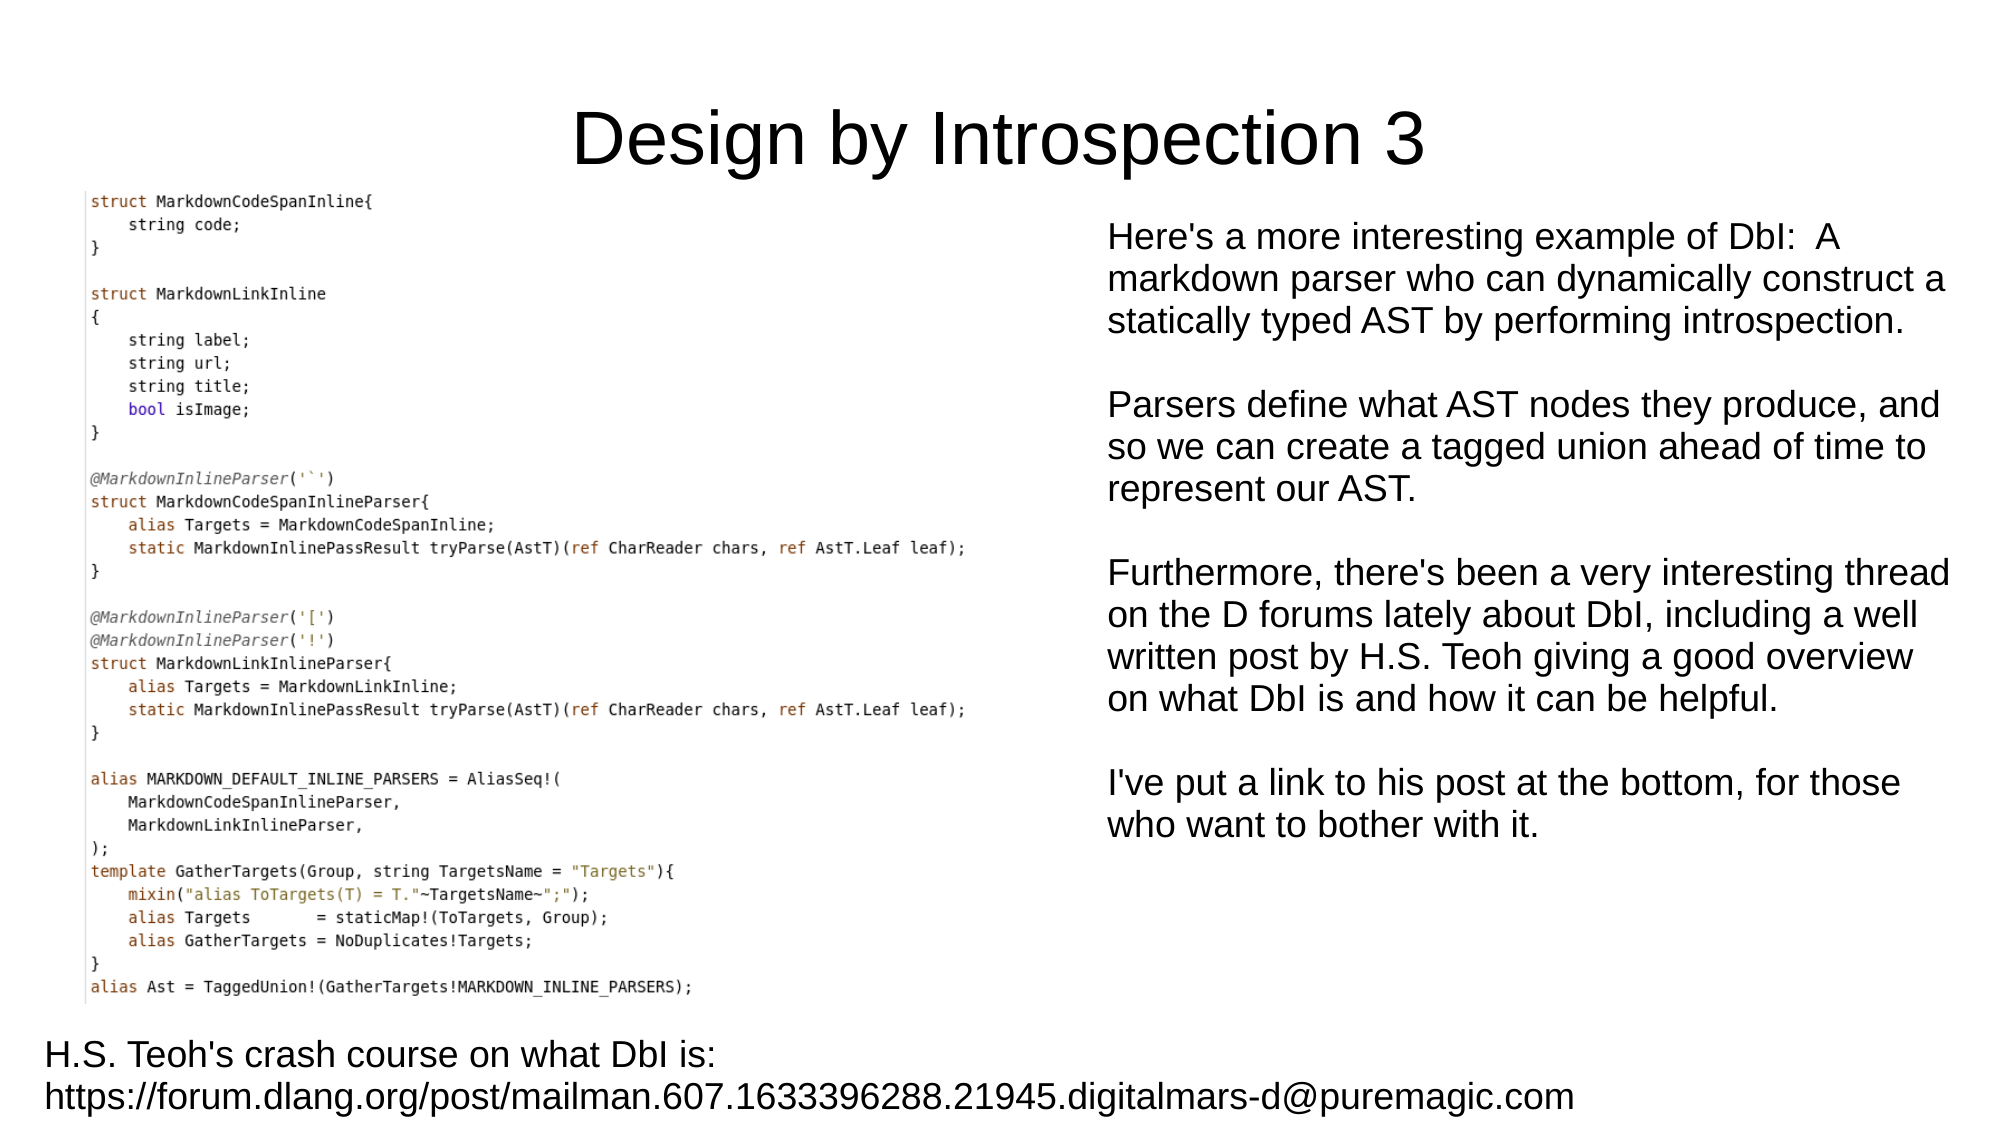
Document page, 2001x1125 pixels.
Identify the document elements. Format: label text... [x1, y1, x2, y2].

picture [84, 191, 975, 1004]
text_box Here's a more interesting example of DbI: A markdown parser who can dynamically construct a statically typed AST by performing introspection. Parsers define what AST nodes they produce, and so we can create a tagged union ahead of time to represent our AST. Furthermore, there's been a very interesting thread on the D forums lately about DbI, including a well written post by H.S. Teoh giving a good overview on what DbI is and how it can be helpful. I've put a link to his post at the bottom, for those who want to bother with it. [1092, 208, 1979, 1125]
text_box H.S. Teoh's crash course on what DbI is: https://forum.dlang.org/post/mailman.607.1633396288.21945.digitalmars-d@puremagic.com [29, 1026, 1092, 1125]
title Design by Introspection 3 [99, 44, 1900, 233]
